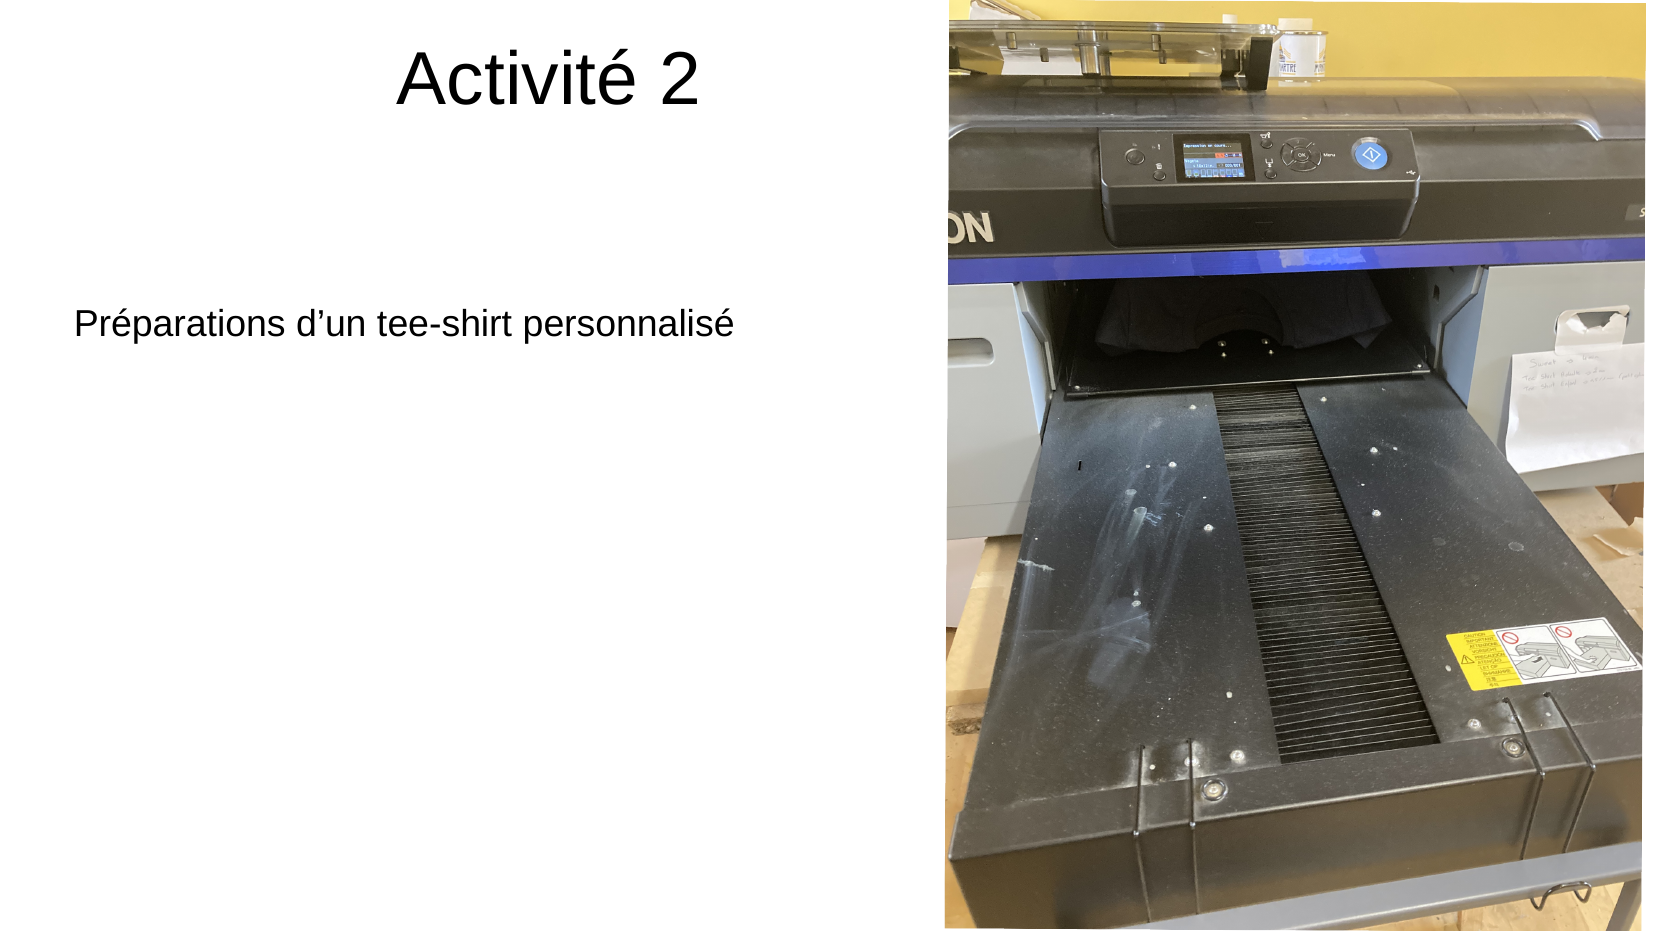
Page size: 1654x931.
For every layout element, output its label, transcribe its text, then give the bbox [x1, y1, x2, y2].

text_box Activité 2 [382, 29, 717, 129]
text_box Préparations d’un tee-shirt personnalisé [59, 295, 761, 353]
picture [944, 0, 1646, 931]
